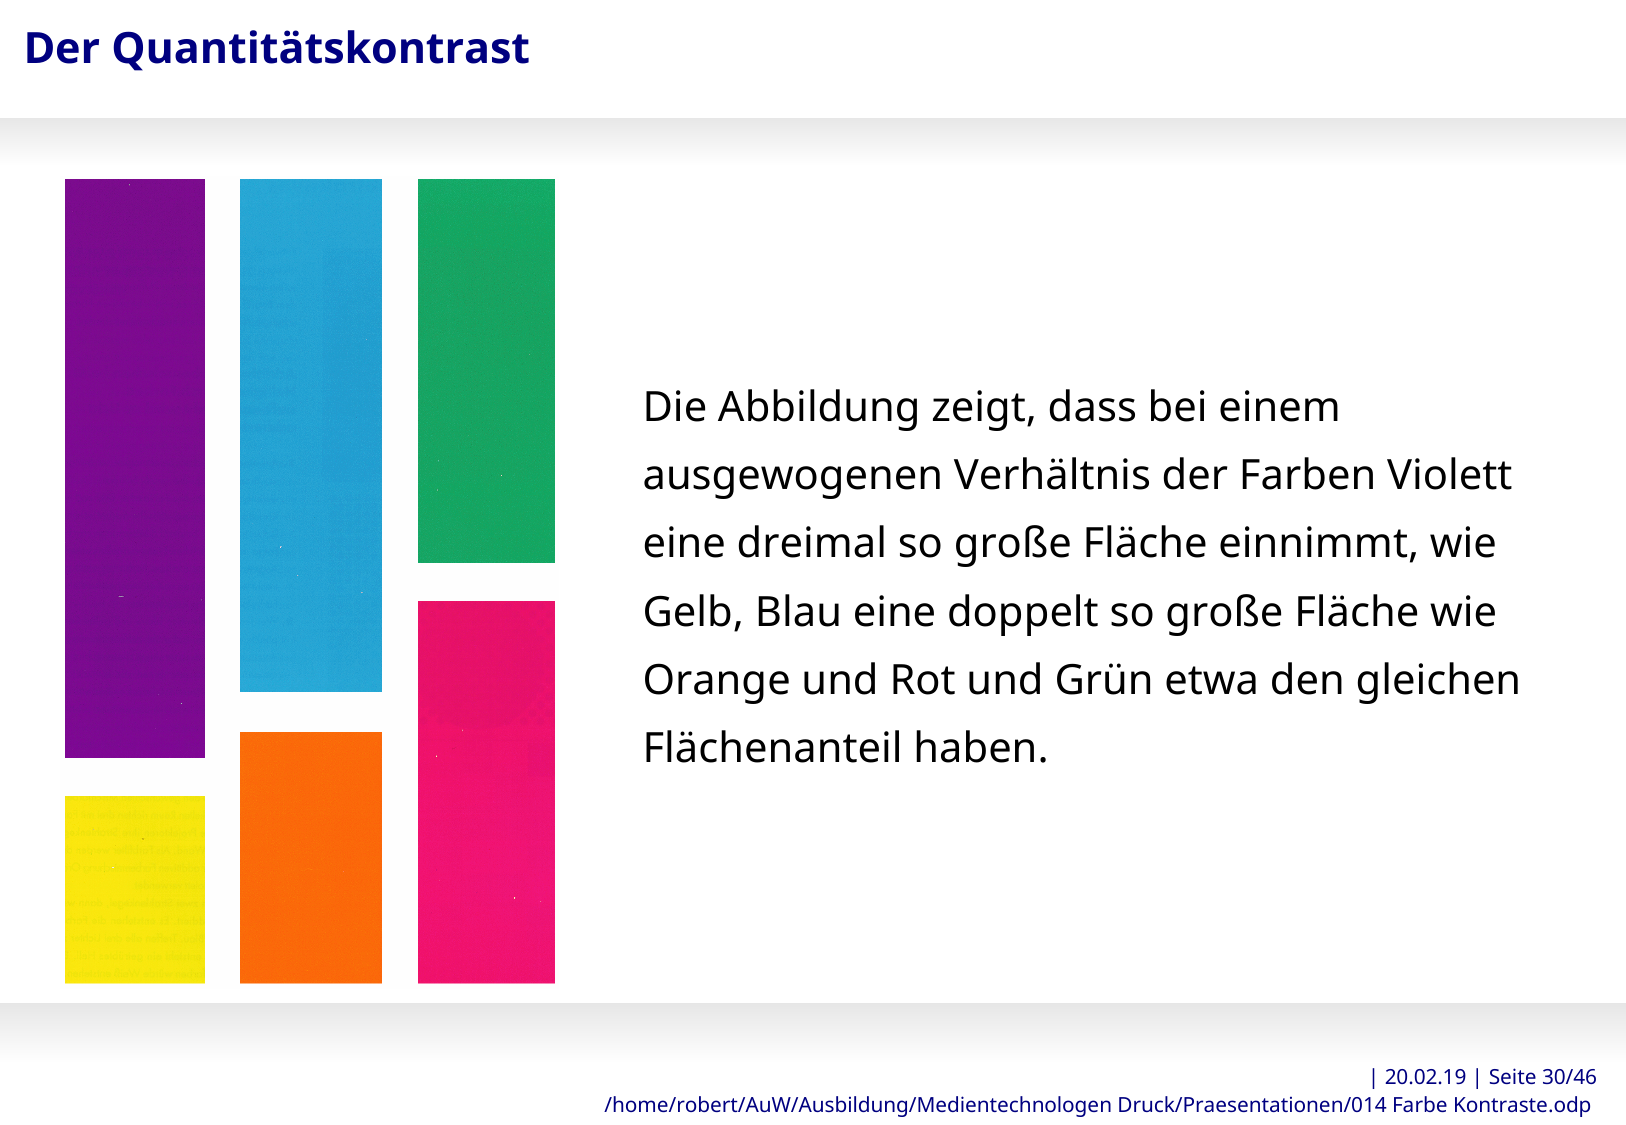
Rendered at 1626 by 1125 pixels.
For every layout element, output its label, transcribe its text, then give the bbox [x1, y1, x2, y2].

title Der Quantitätskontrast [23, 5, 1600, 154]
chart [48, 176, 570, 989]
list Die Abbildung zeigt, dass bei einem ausgewogenen Verhältnis der Farben Violett eine dreimal so große Fläche einnimmt, wie Gelb, Blau eine doppelt so große Fläche wie Orange und Rot und Grün etwa den gleichen Flächenanteil haben. [595, 171, 1588, 989]
